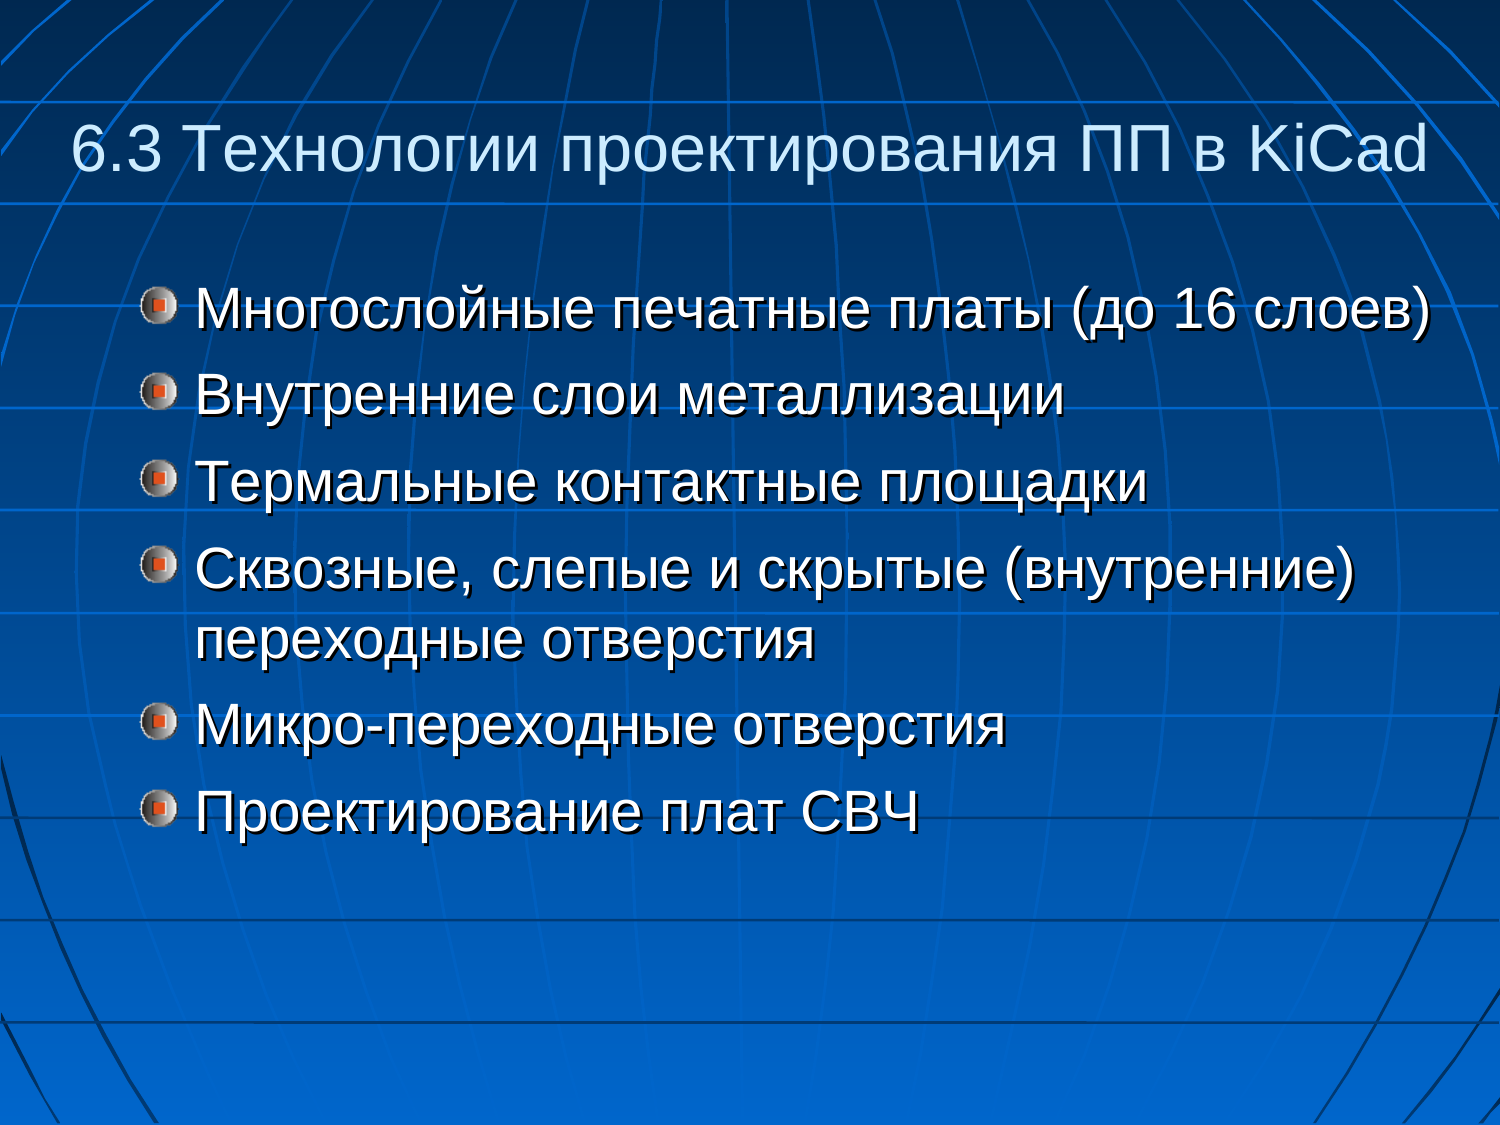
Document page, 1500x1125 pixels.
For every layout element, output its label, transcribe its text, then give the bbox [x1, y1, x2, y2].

picture [138, 787, 181, 830]
picture [138, 543, 181, 586]
picture [138, 284, 181, 327]
picture [138, 457, 181, 500]
text_box Многослойные печатные платы (до 16 слоев) Внутренние слои металлизации Термальные контактные площадки Сквозные, слепые и скрытые (внутренние) переходные отверстия Микро-переходные отверстия Проектирование плат СВЧ [123, 262, 1471, 1006]
picture [138, 370, 181, 413]
text_box 6.3 Технологии проектирования ПП в KiCad [29, 42, 1471, 241]
picture [138, 700, 181, 743]
